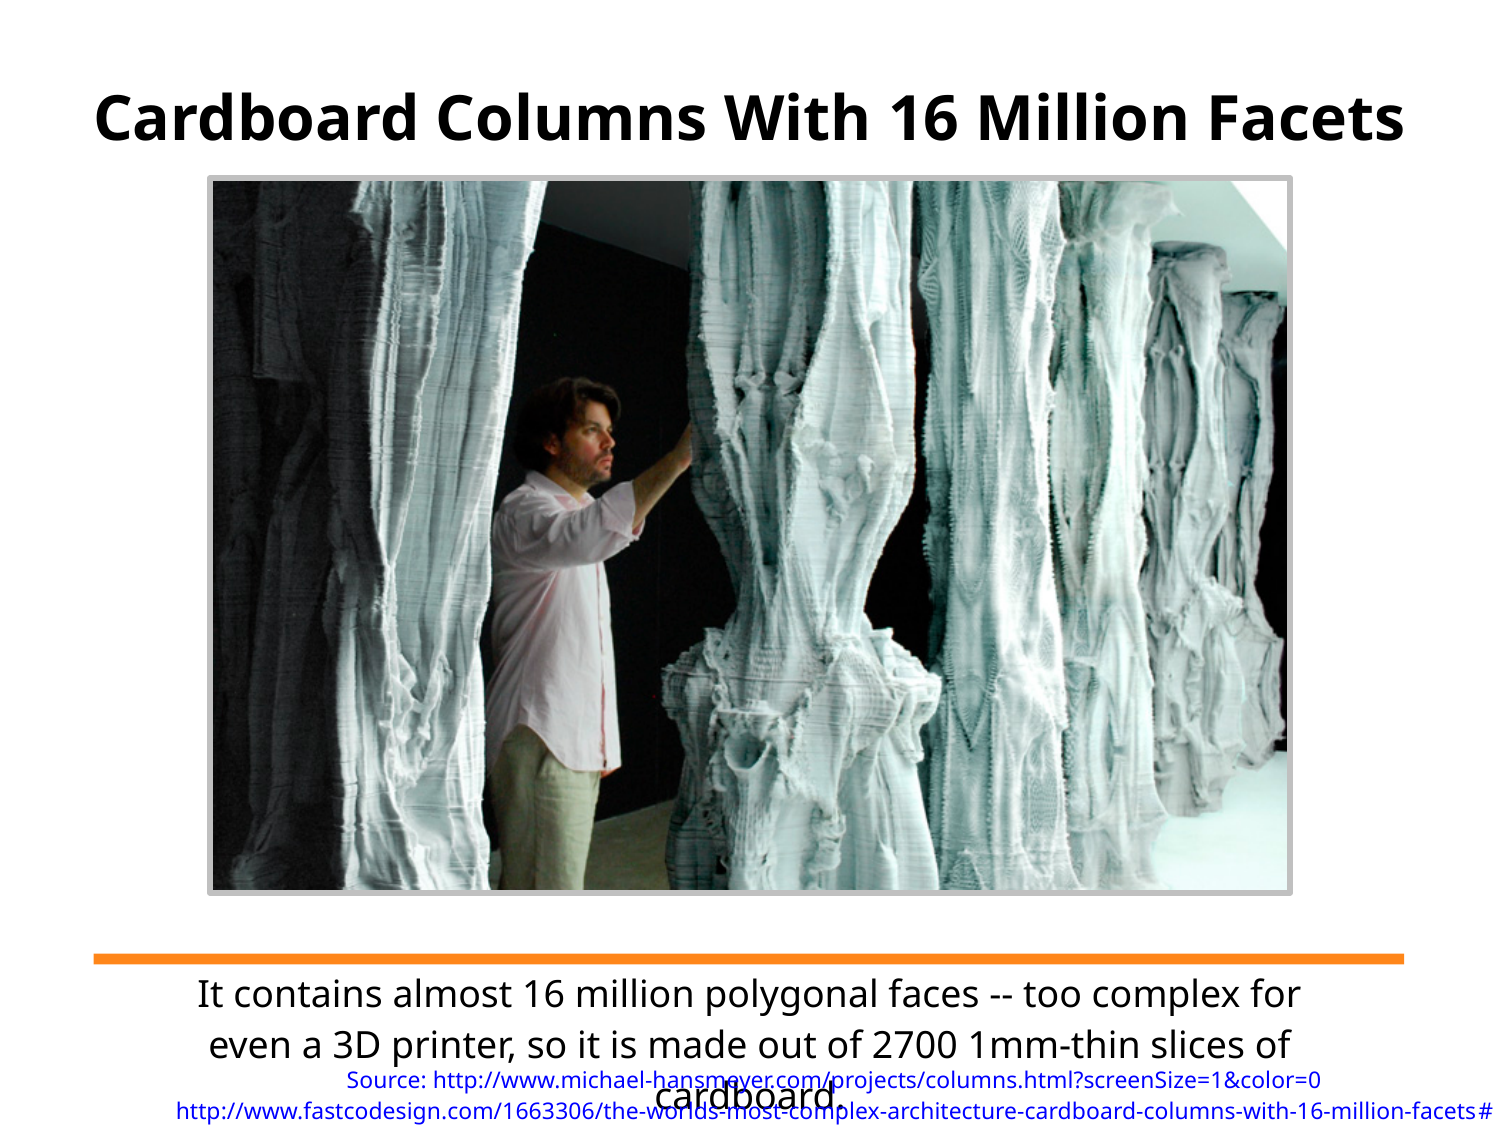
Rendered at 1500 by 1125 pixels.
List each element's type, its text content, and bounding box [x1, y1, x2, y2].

picture [0, 0, 1500, 1125]
text_box Source: http://www.michael-hansmeyer.com/projects/columns.html?screenSize=1&color=0 http://www.fastcodesign.com/1663306/the-worlds-most-complex-architecture-cardboard-columns-with-16-million-facets# [161, 1056, 1339, 1123]
title Cardboard Columns With 16 Million Facets [75, 44, 1426, 188]
text_box It contains almost 16 million polygonal faces -- too complex for even a 3D printer, so it is made out of 2700 1mm-thin slices of cardboard. [147, 960, 1353, 1064]
